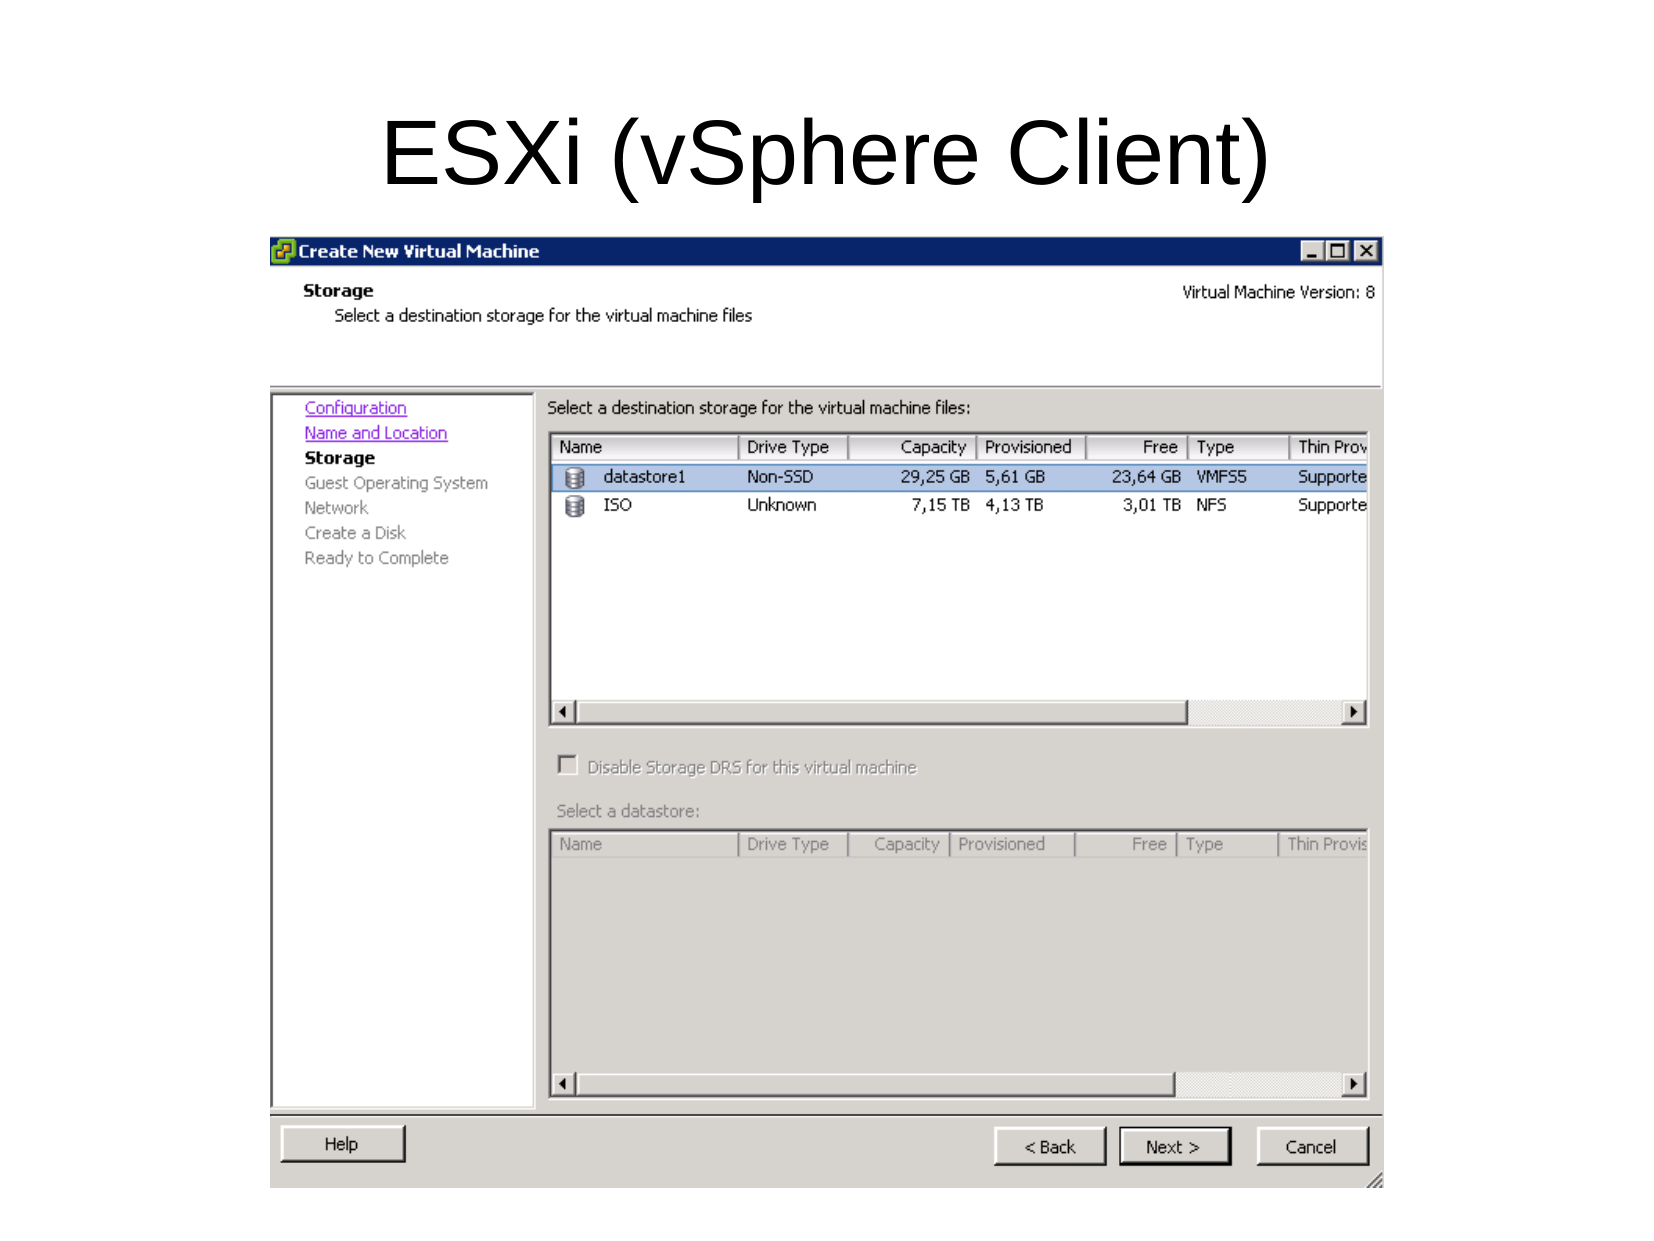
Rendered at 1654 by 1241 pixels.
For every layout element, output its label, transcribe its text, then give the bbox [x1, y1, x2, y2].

picture [270, 236, 1384, 1188]
title ESXi (vSphere Client) [82, 49, 1571, 257]
